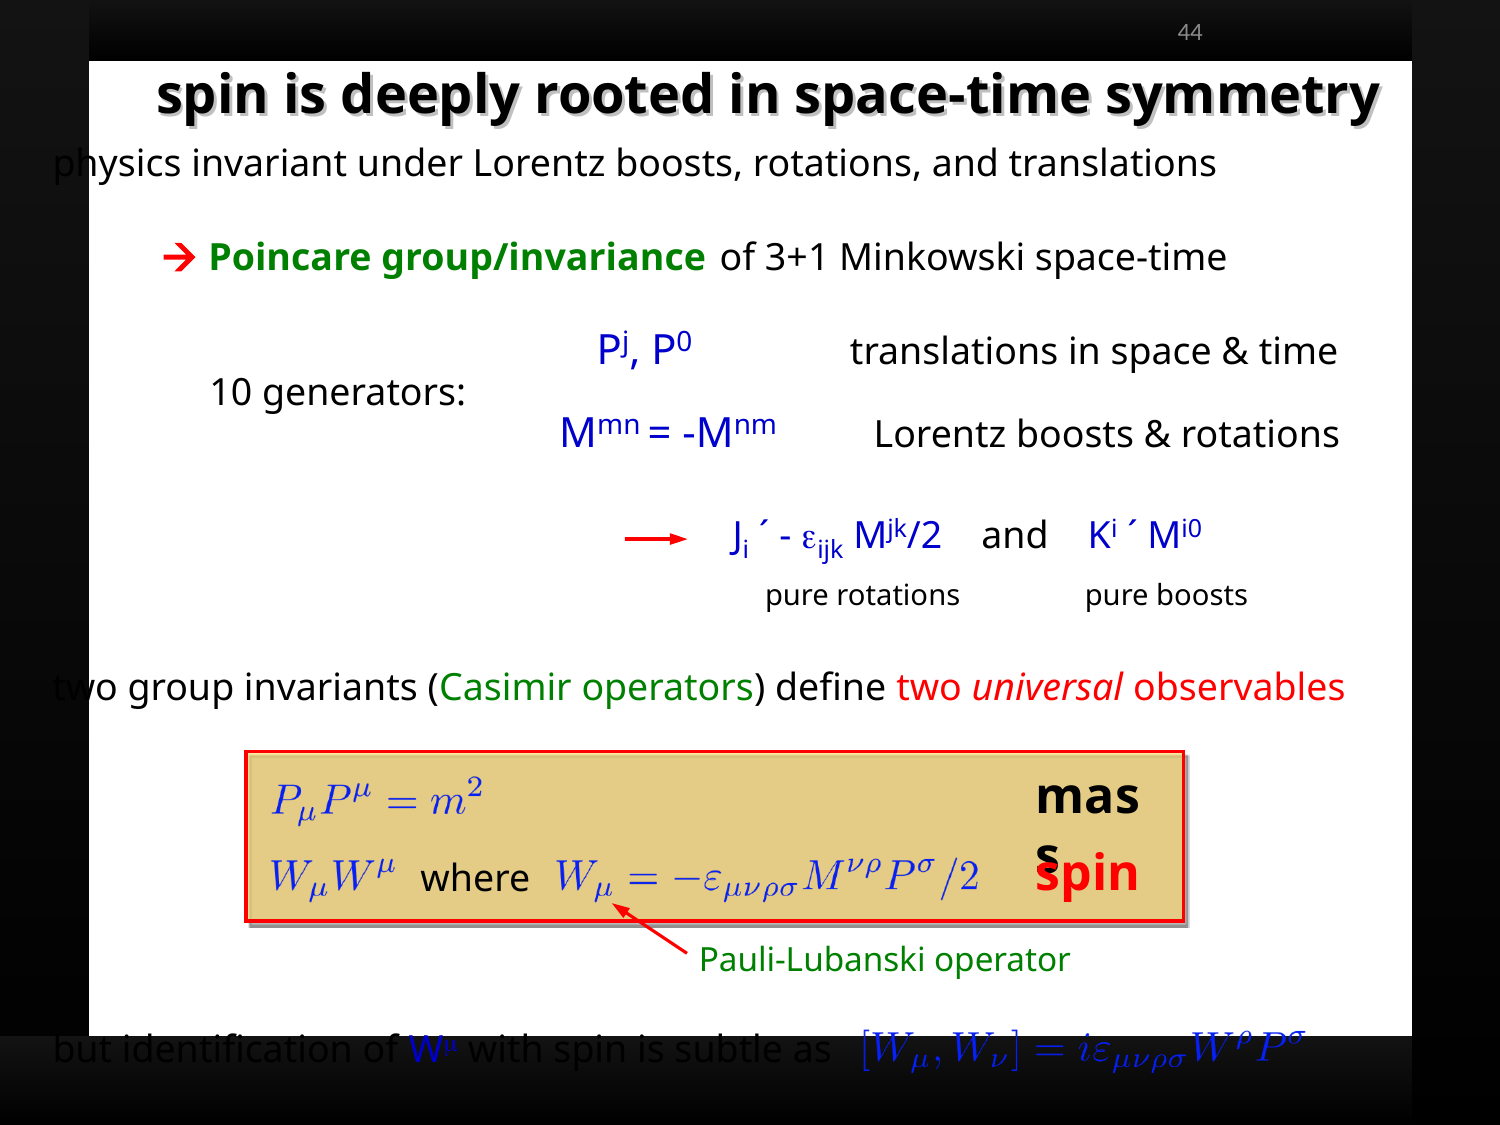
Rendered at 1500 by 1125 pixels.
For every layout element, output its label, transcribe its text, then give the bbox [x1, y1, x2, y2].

picture [862, 1028, 1307, 1074]
text_box Ji ´ - eijk Mjk/2 and Ki ´ Mi0 [717, 503, 1254, 565]
text_box [246, 751, 1184, 921]
text_box 10 generators: [194, 360, 481, 421]
text_box spin [1021, 832, 1190, 909]
text_box Pauli-Lubanski operator [684, 930, 1081, 987]
text_box physics invariant under Lorentz boosts, rotations, and translations [37, 131, 1240, 193]
text_box  Poincare group/invariance of 3+1 Minkowski space-time [146, 213, 1221, 289]
text_box mass [1021, 756, 1168, 832]
text_box pure rotations [750, 568, 977, 619]
text_box Mmn = -Mnm Lorentz boosts & rotations [544, 397, 1365, 464]
text_box Pj, P0 translations in space & time [581, 315, 1400, 381]
picture [556, 856, 979, 903]
slide_number 44 [1162, 0, 1500, 61]
text_box but identification of Wm with spin is subtle as [37, 1017, 888, 1078]
picture [270, 856, 396, 903]
text_box where [405, 846, 544, 907]
text_box pure boosts [1069, 568, 1262, 619]
text_box spin is deeply rooted in space-time symmetry [112, 0, 1426, 105]
text_box two group invariants (Casimir operators) define two universal observables [37, 655, 1365, 717]
picture [270, 774, 482, 827]
